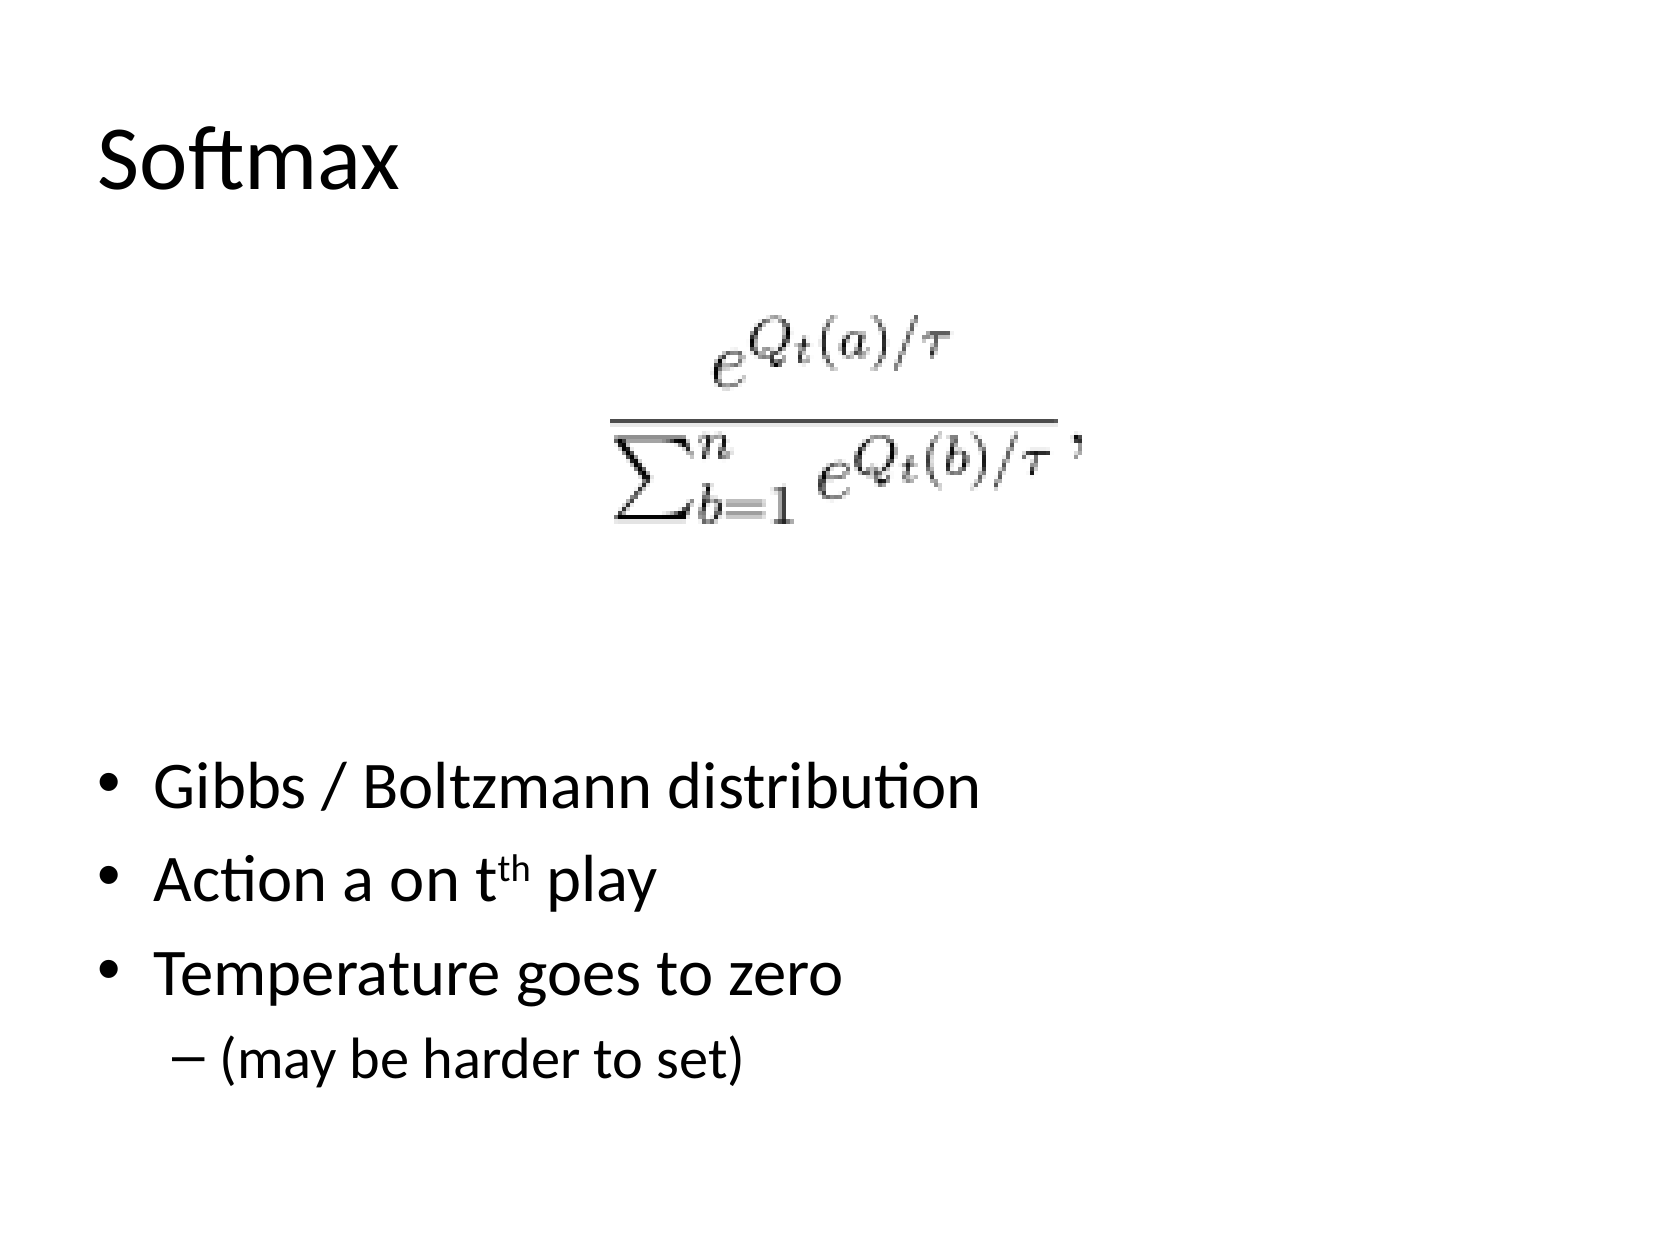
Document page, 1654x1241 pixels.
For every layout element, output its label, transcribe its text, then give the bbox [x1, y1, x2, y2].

list Gibbs / Boltzmann distribution Action a on tth play Temperature goes to zero (may be harder to set) [82, 733, 1571, 1108]
picture [610, 315, 1082, 524]
title Softmax [82, 49, 1571, 257]
